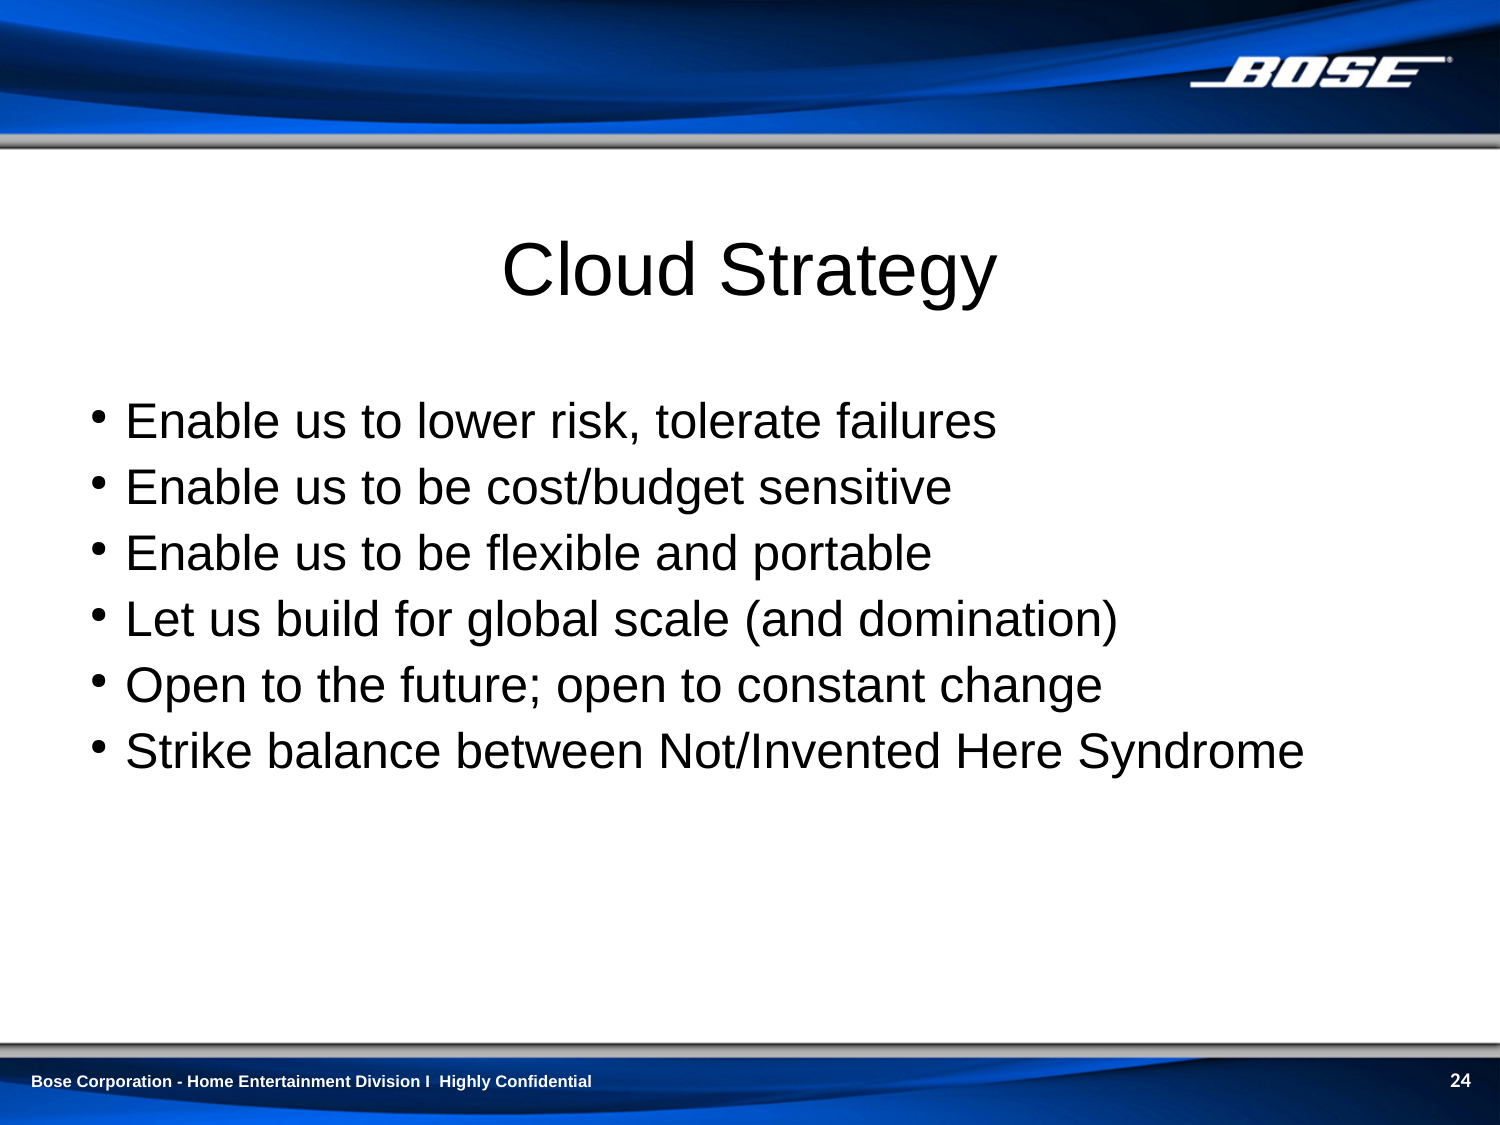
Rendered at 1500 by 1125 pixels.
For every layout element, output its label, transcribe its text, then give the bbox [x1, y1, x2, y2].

text_box Enable us to lower risk, tolerate failures Enable us to be cost/budget sensitive Enable us to be flexible and portable Let us build for global scale (and domination) Open to the future; open to constant change Strike balance between Not/Invented Here Syndrome [74, 375, 1425, 1003]
picture [0, 0, 1500, 1125]
text_box Cloud Strategy [74, 185, 1425, 345]
